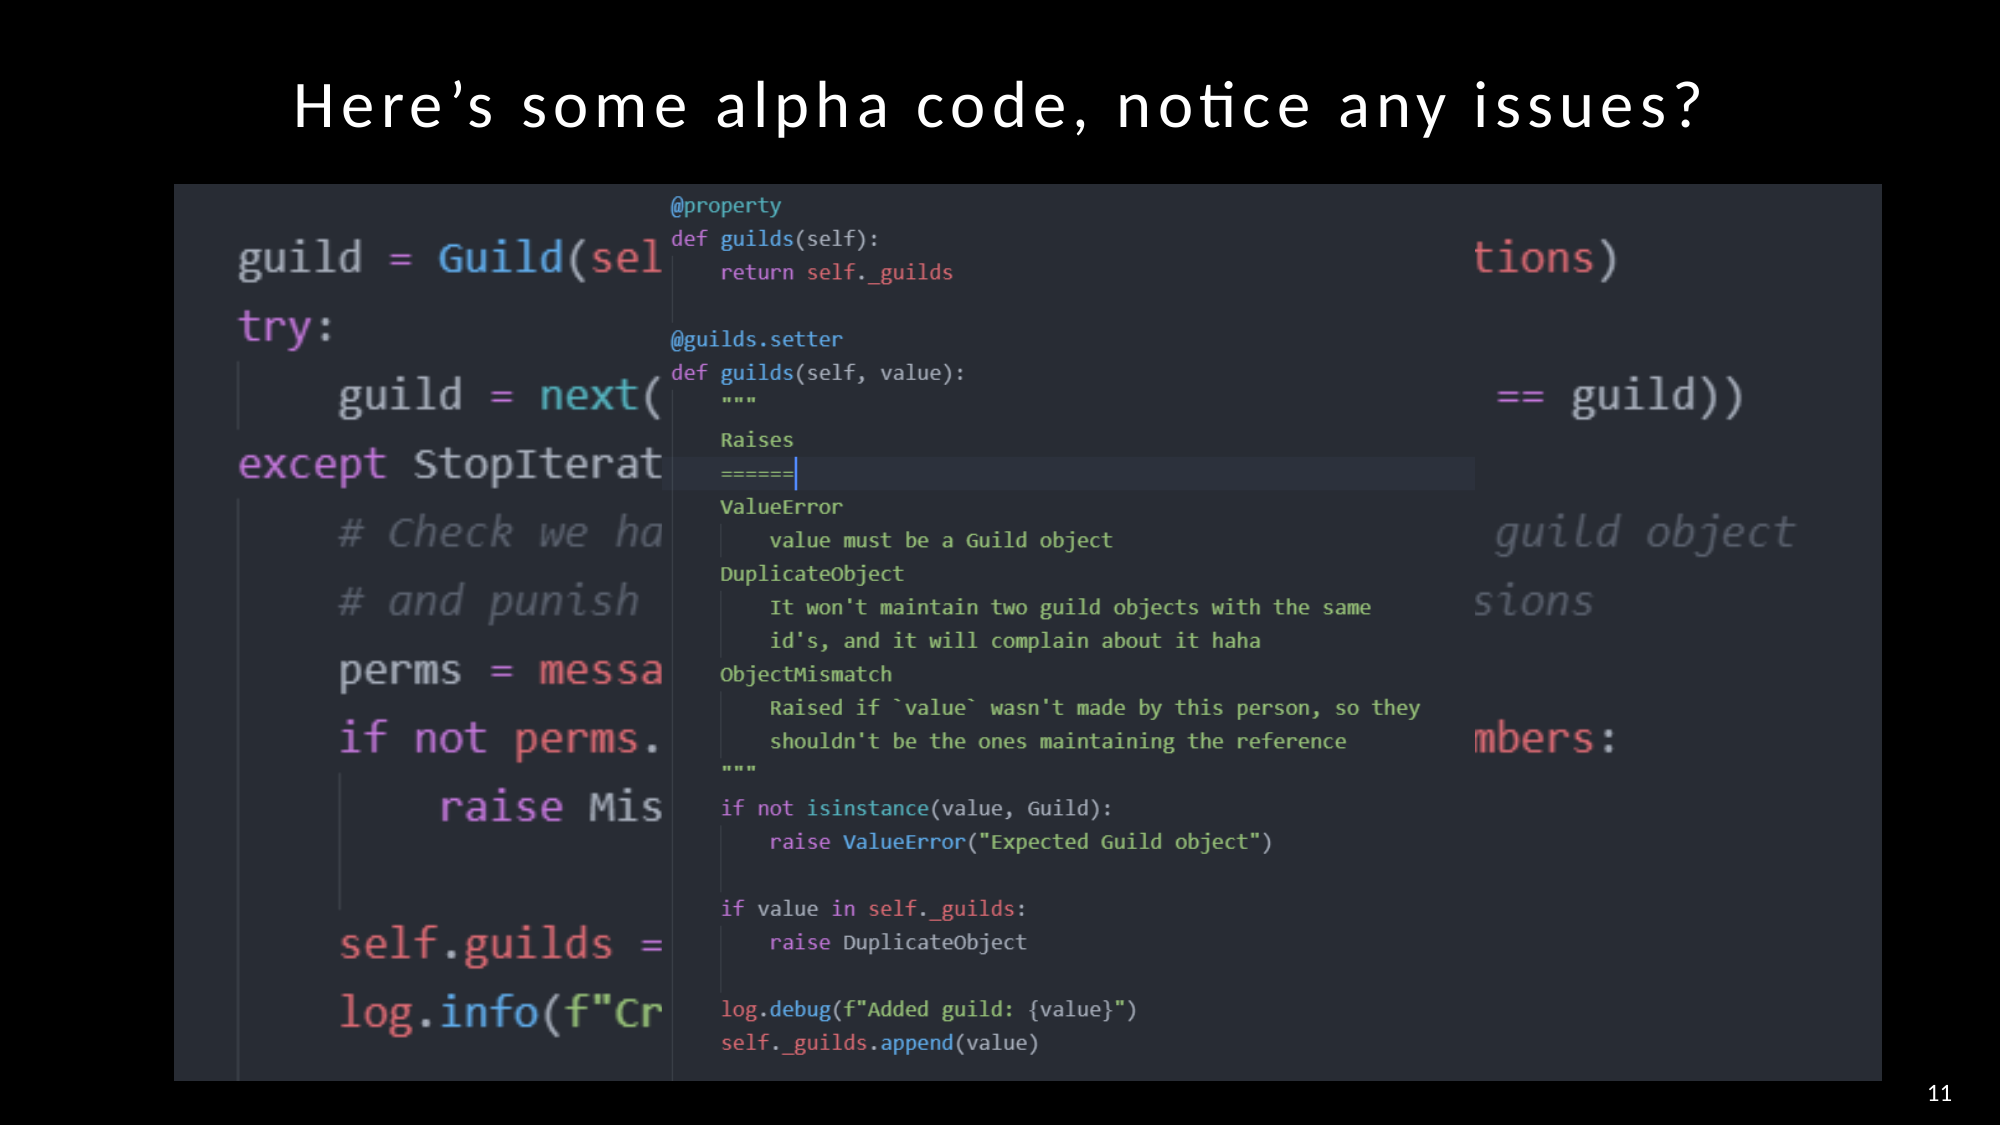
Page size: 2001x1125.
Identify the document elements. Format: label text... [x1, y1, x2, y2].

picture [174, 184, 1882, 1081]
list Here’s some alpha code, notice any issues? [160, 12, 1840, 213]
slide_number <number> [1894, 1061, 1968, 1121]
